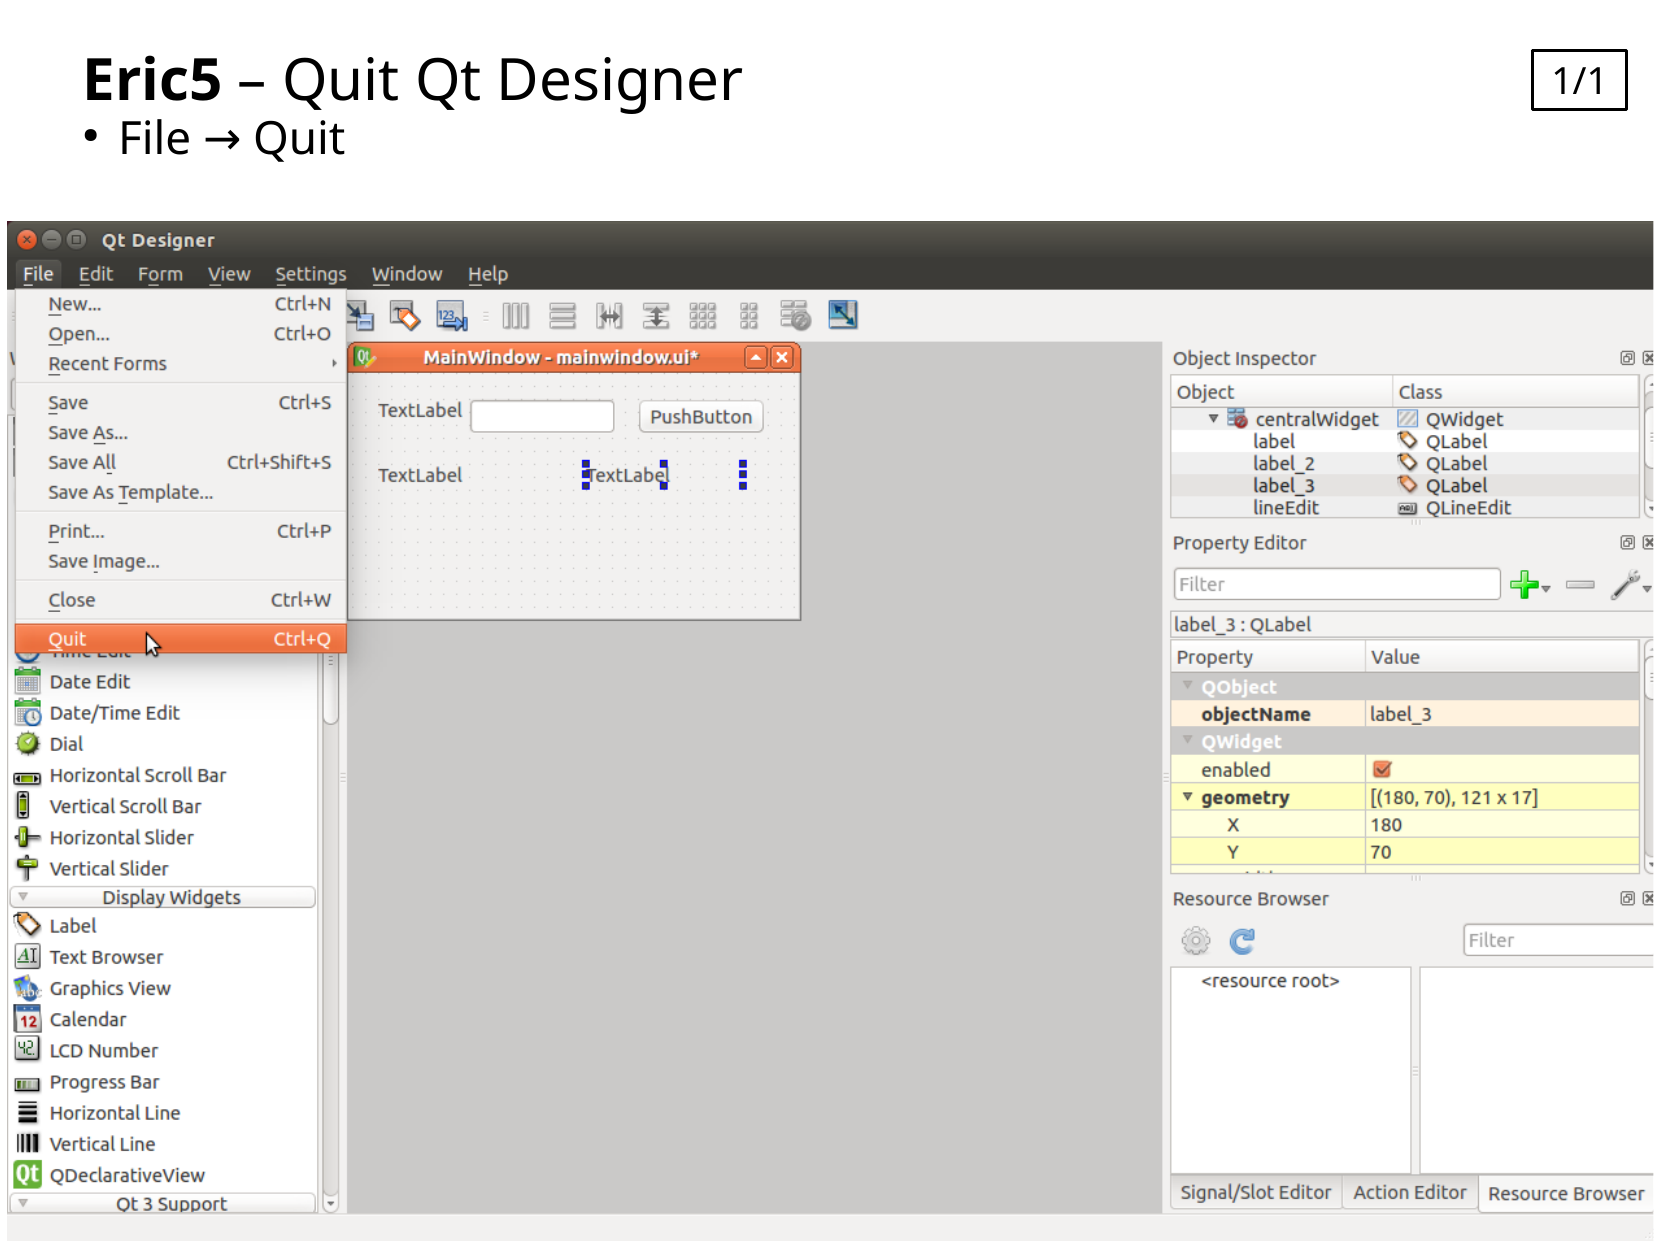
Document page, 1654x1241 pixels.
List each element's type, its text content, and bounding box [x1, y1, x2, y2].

text_box 1/1 [1532, 50, 1627, 110]
title Eric5 – Quit Qt Designer [82, 39, 1571, 94]
text_box File → Quit [82, 94, 1571, 180]
picture [7, 221, 1654, 1241]
